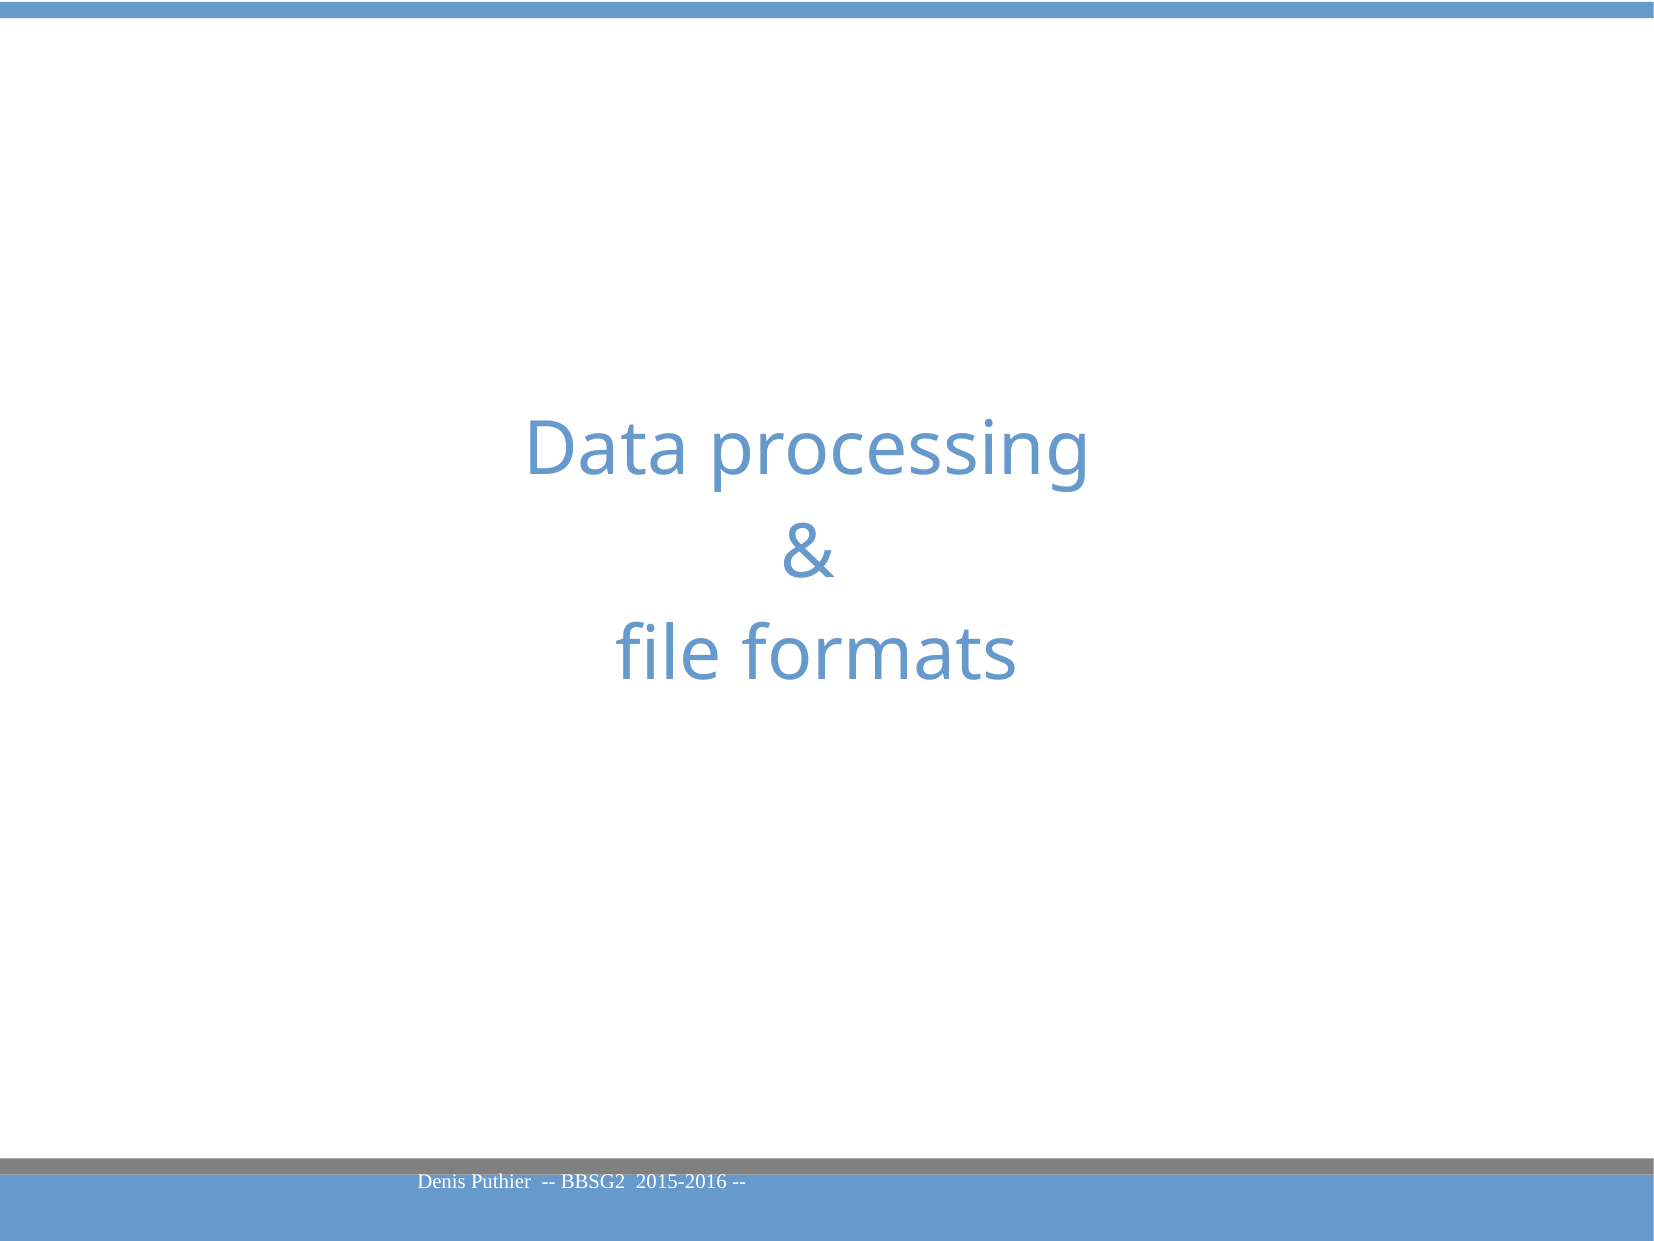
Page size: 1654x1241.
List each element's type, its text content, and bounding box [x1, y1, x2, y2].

title Data processing & file formats [73, 395, 1562, 701]
